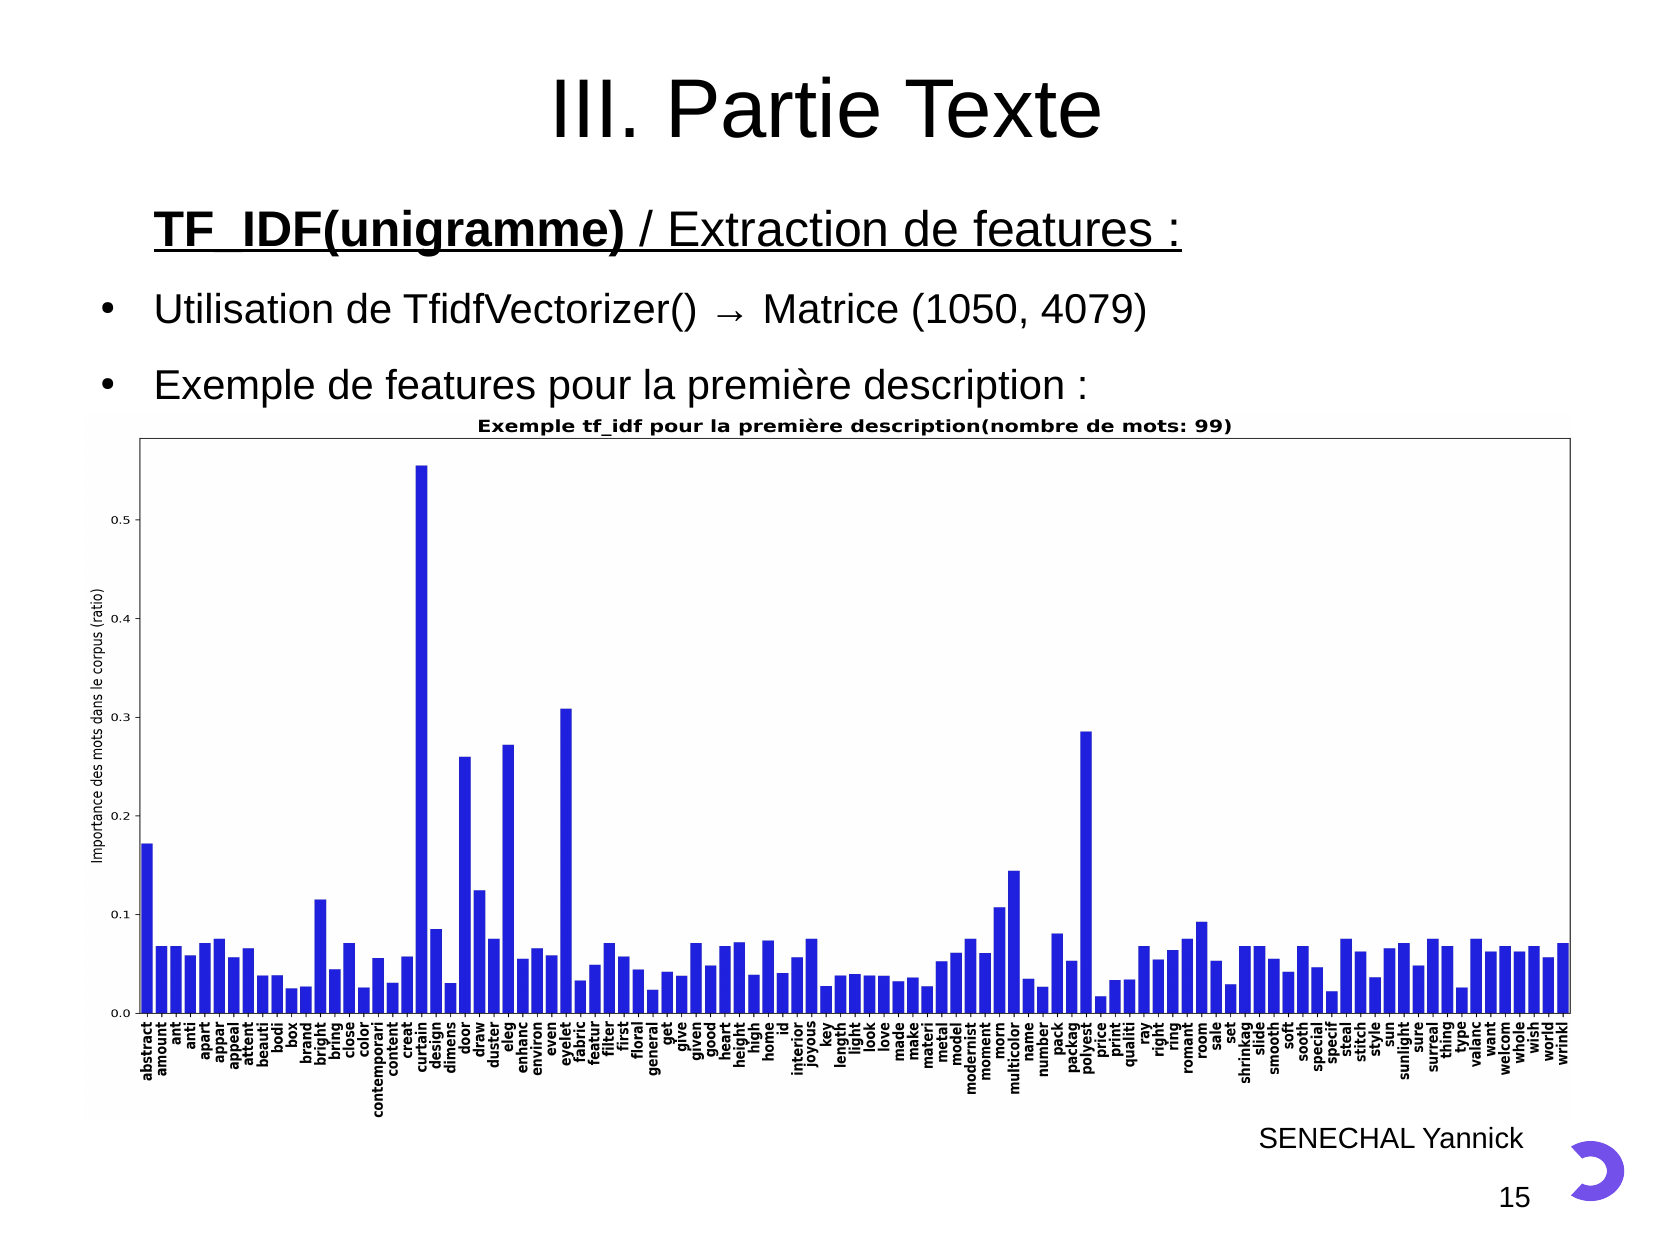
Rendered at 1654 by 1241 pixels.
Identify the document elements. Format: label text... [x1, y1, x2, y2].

list TF_IDF(unigramme) / Extraction de features : Utilisation de TfidfVectorizer() → Matrice (1050, 4079) Exemple de features pour la première description : [82, 200, 1571, 1241]
title III. Partie Texte [82, 5, 1571, 200]
picture [1571, 1125, 1642, 1217]
